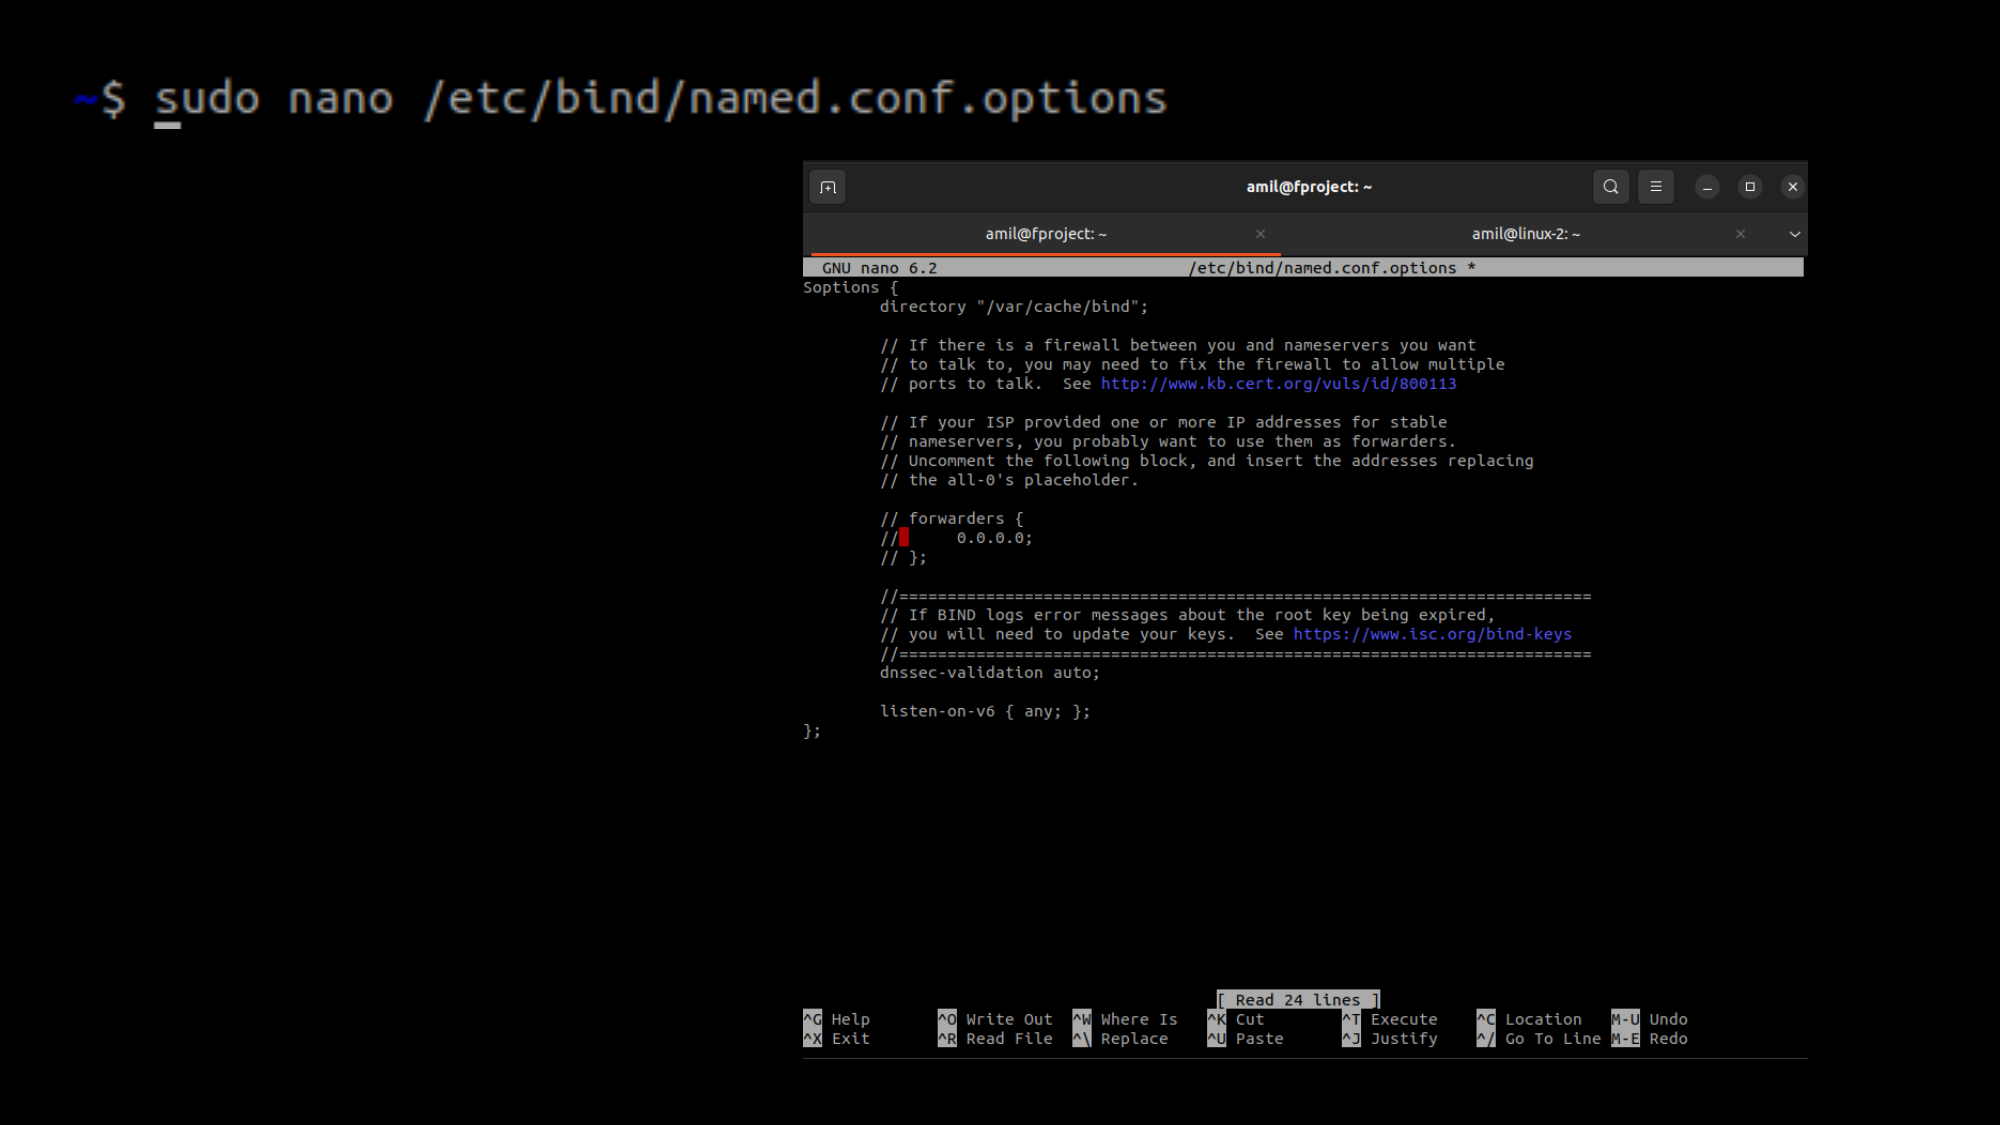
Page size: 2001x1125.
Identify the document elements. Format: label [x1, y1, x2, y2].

picture [803, 160, 1808, 1059]
picture [69, 66, 1224, 129]
